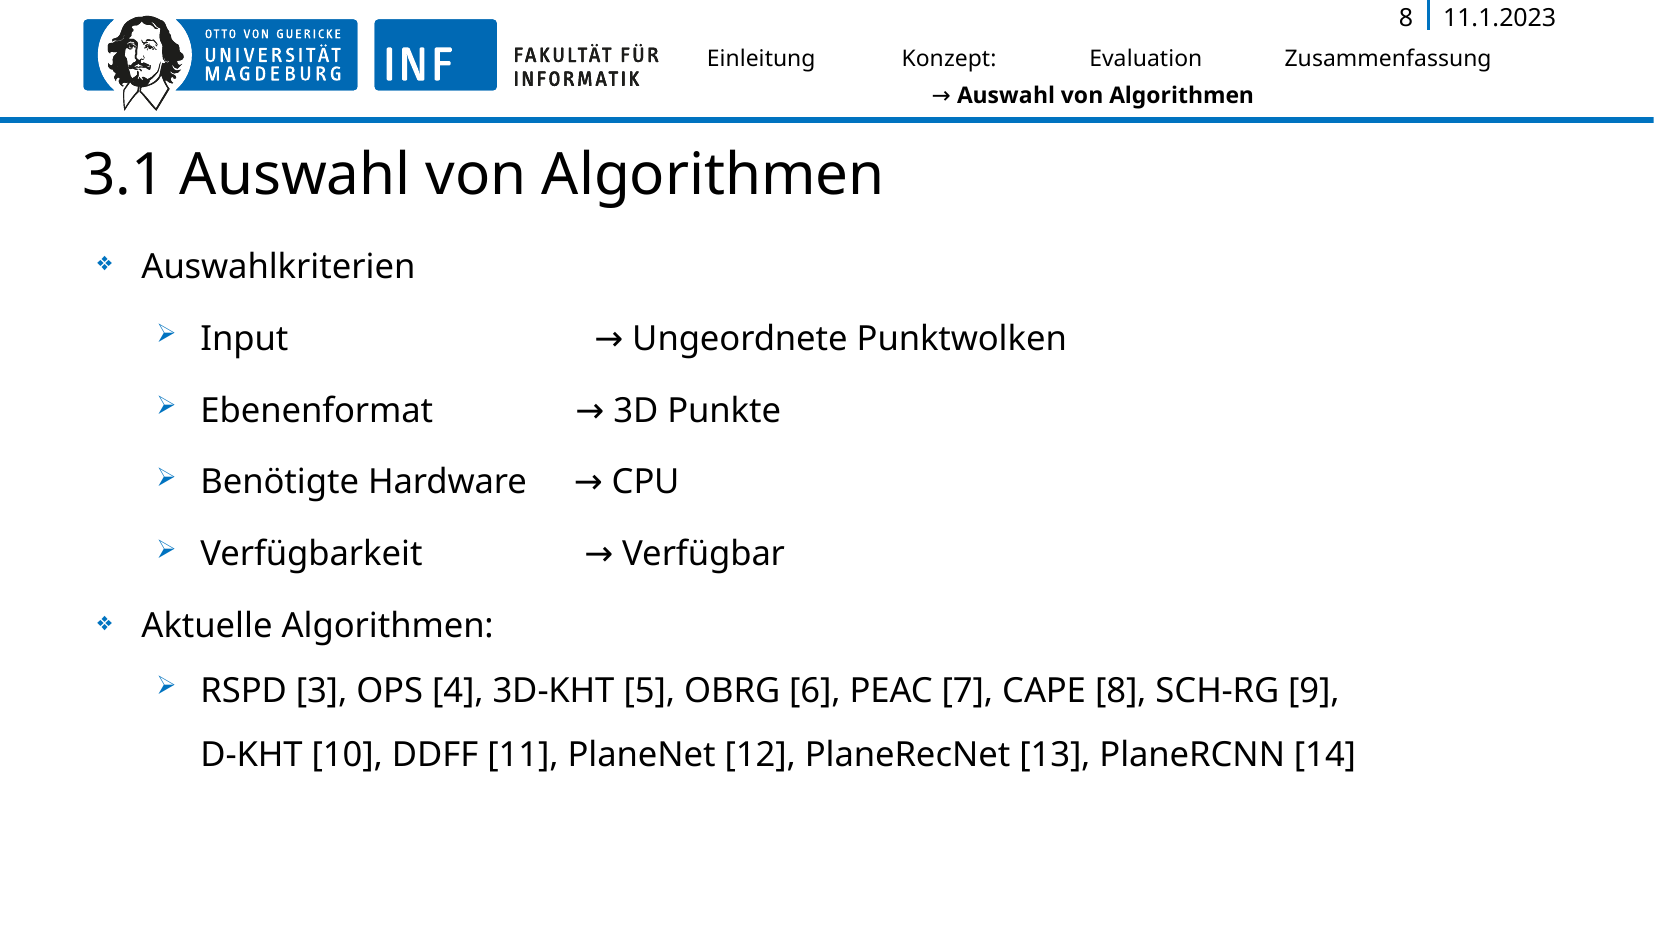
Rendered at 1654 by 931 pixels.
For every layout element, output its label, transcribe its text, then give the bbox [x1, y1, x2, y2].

title 3.1 Auswahl von Algorithmen [82, 131, 1576, 212]
list Auswahlkriterien Input → Ungeordnete Punktwolken Ebenenformat → 3D Punkte Benötigte Hardware → CPU Verfügbarkeit → Verfügbar Aktuelle Algorithmen: RSPD [3], OPS [4], 3D-KHT [5], OBRG [6], PEAC [7], CAPE [8], SCH-RG [9], D-KHT [10], DDFF [11], PlaneNet [12], PlaneRecNet [13], PlaneRCNN [14] [82, 241, 1571, 781]
